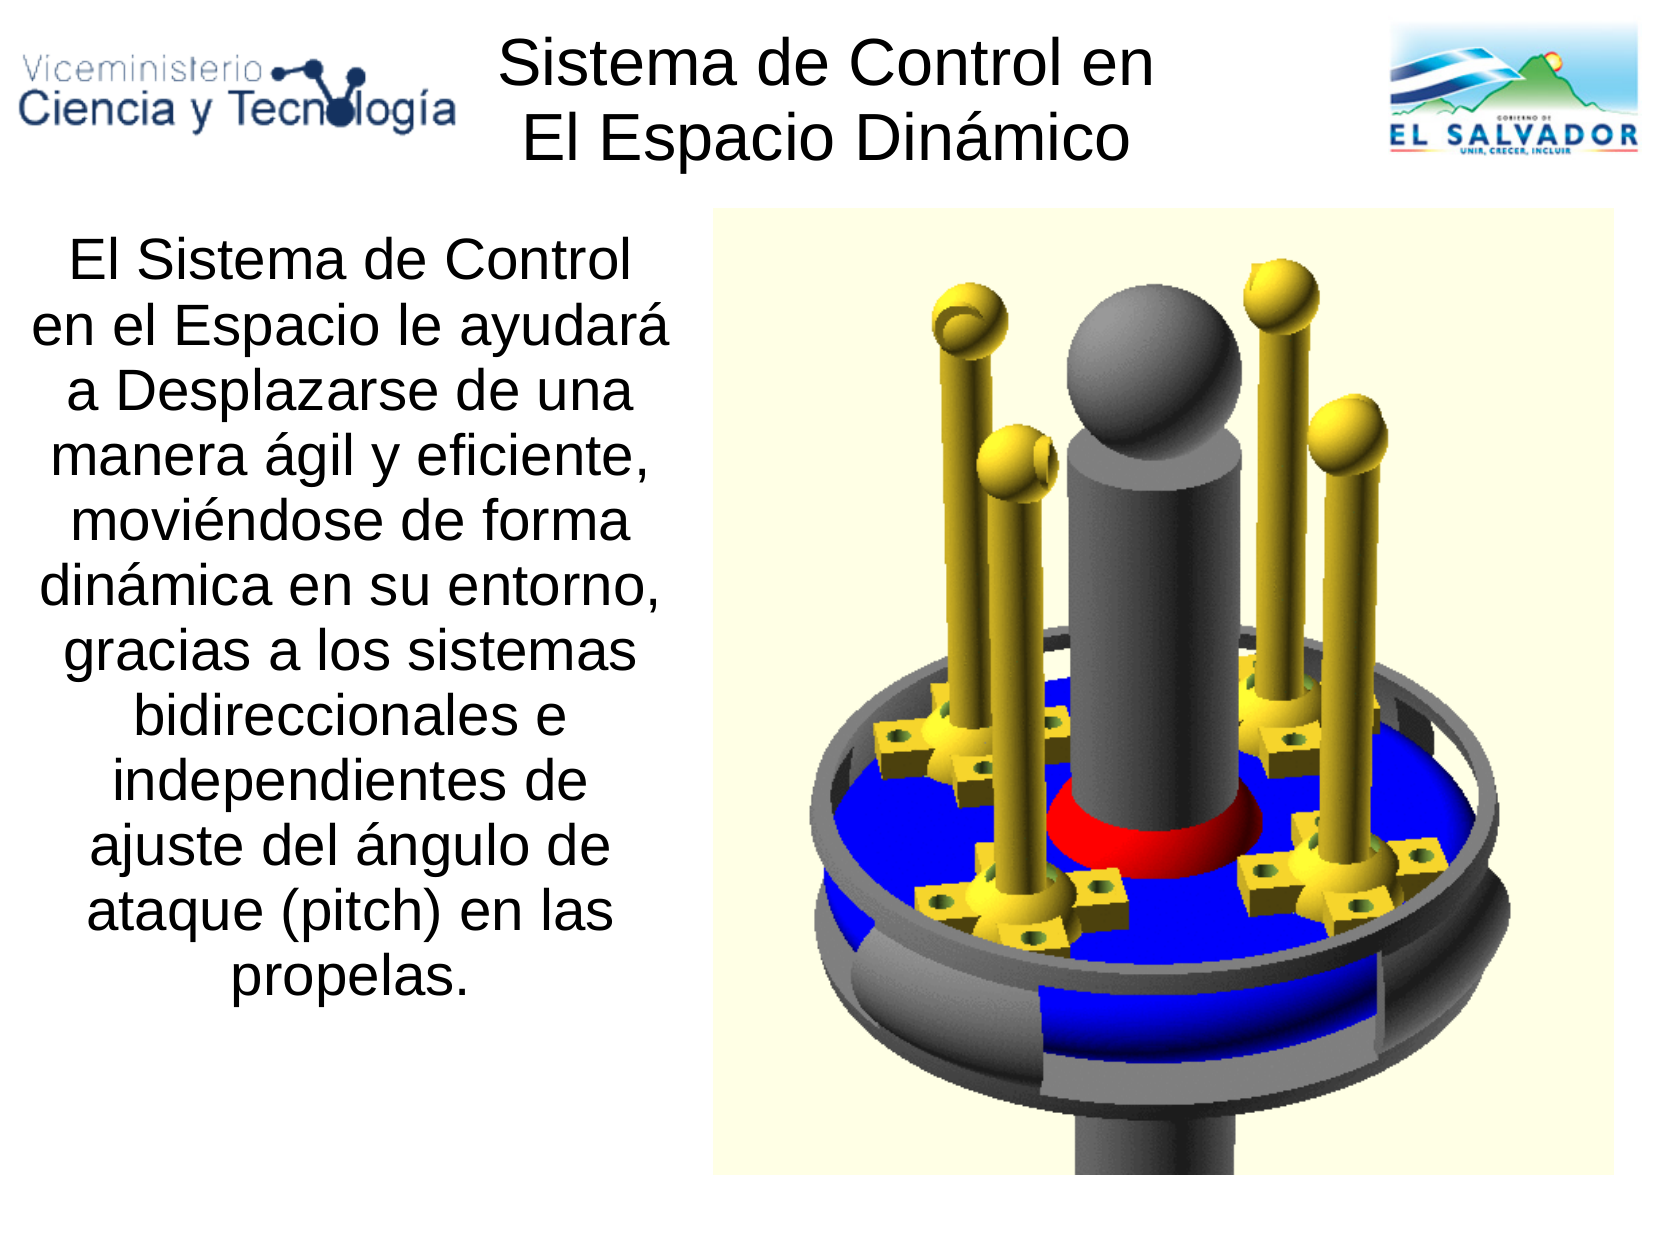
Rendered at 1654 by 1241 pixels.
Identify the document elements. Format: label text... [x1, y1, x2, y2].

title Sistema de Control en El Espacio Dinámico [29, 24, 1624, 175]
picture [11, 17, 475, 162]
picture [713, 208, 1614, 1175]
subtitle El Sistema de Control en el Espacio le ayudará a Desplazarse de una manera ágil y eficiente, moviéndose de forma dinámica en su entorno, gracias a los sistemas bidireccionales e independientes de ajuste del ángulo de ataque (pitch) en las propelas. [30, 195, 672, 1171]
picture [1388, 15, 1642, 160]
